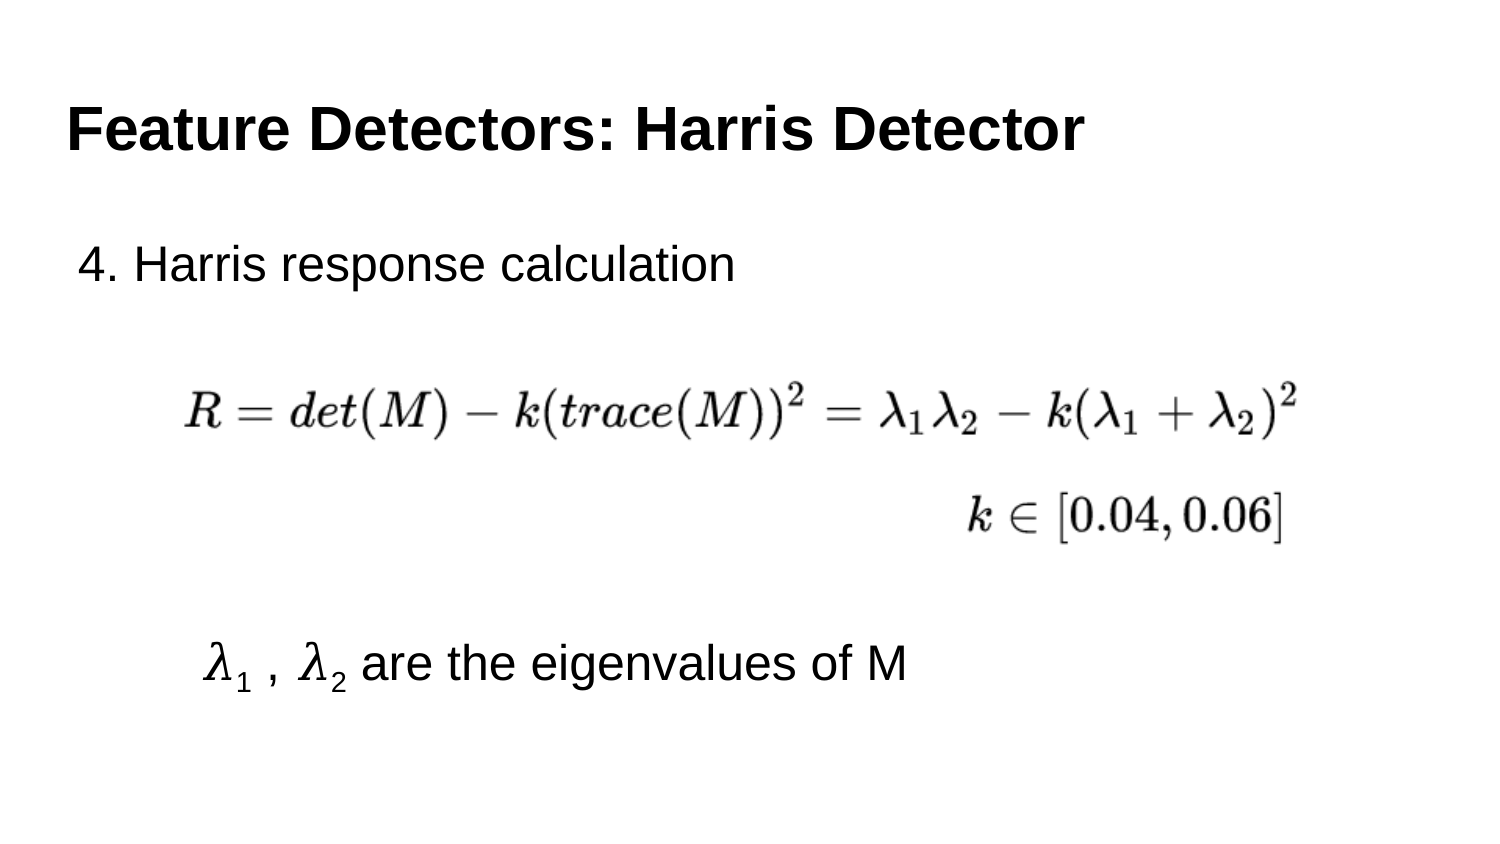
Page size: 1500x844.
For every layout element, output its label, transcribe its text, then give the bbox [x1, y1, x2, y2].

picture [960, 482, 1292, 556]
picture [158, 364, 1342, 449]
text_box 𝜆1 , 𝜆2 are the eigenvalues of M [184, 615, 1166, 730]
text_box 4. Harris response calculation [63, 216, 1045, 331]
title Feature Detectors: Harris Detector [51, 72, 1449, 167]
